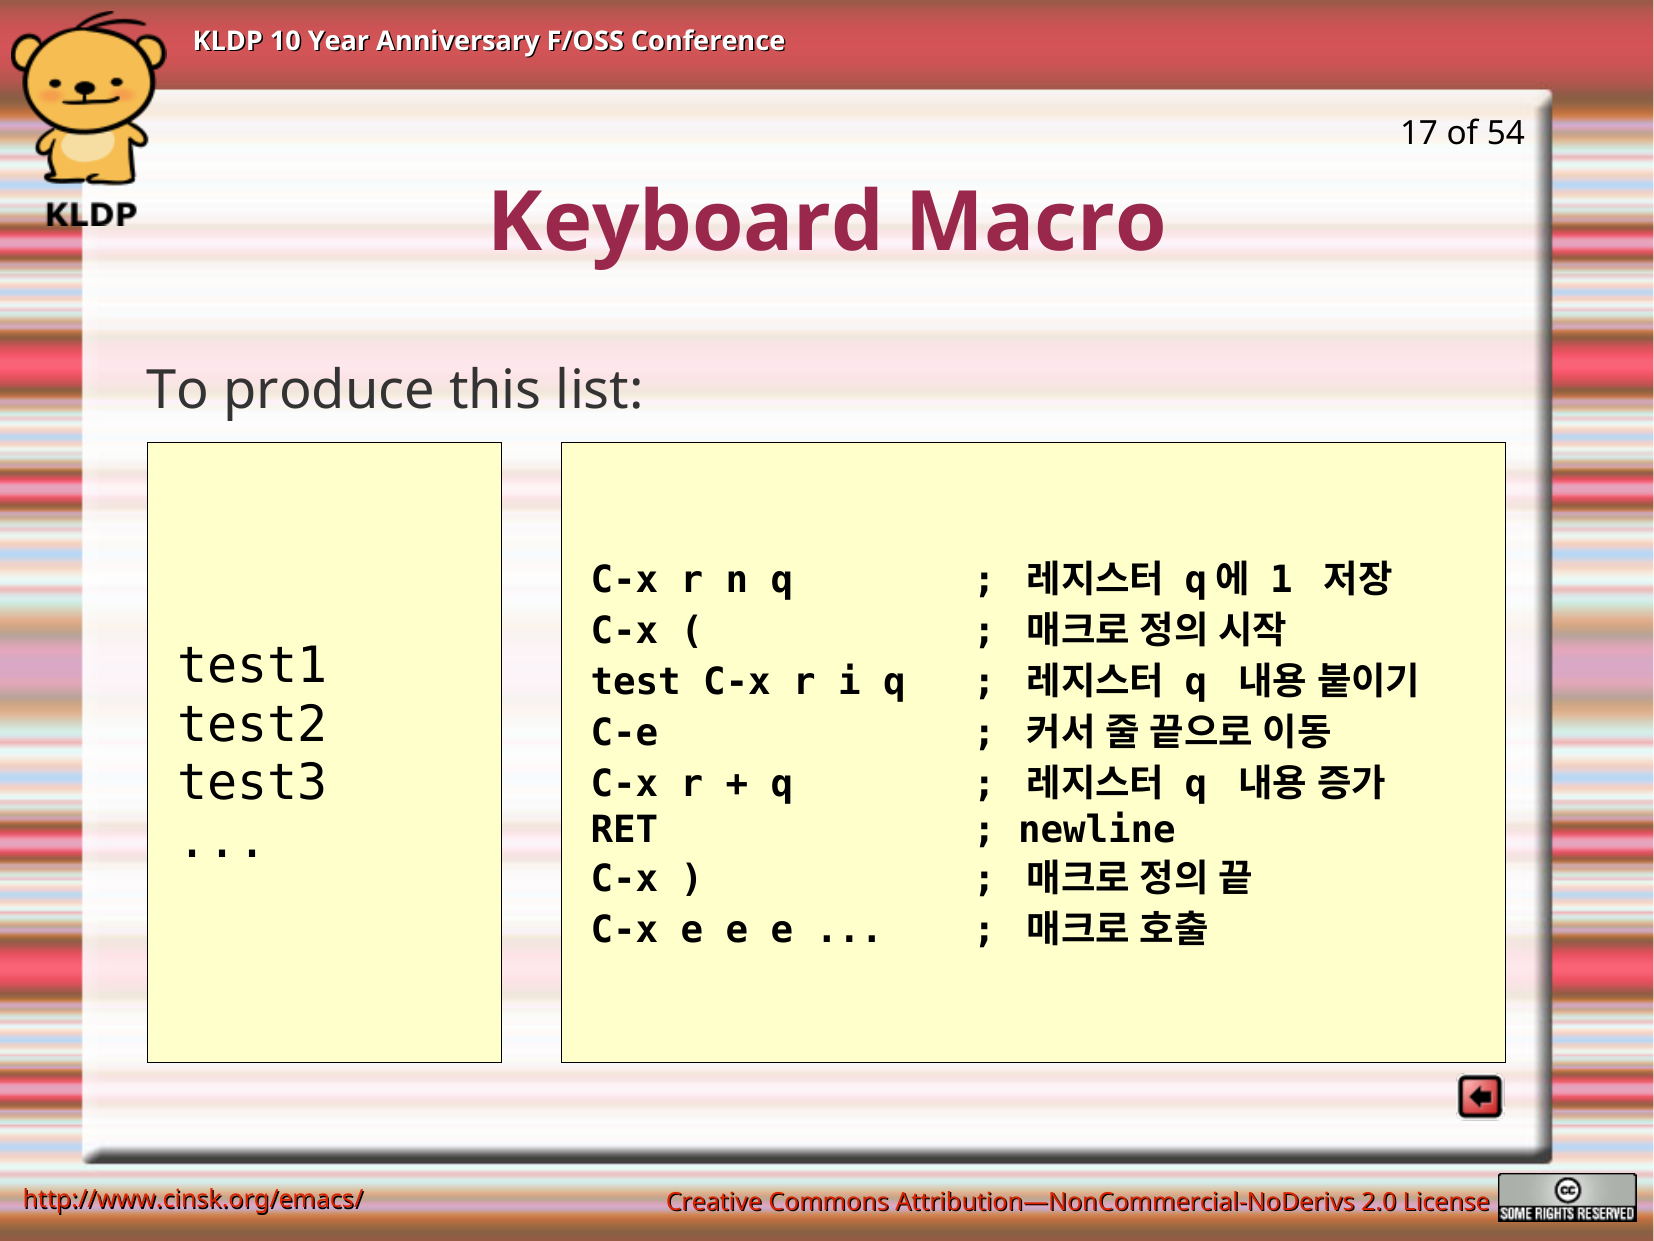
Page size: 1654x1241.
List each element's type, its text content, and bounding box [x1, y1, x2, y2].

picture [0, 0, 1654, 1241]
text_box C-x r n q ; 레지스터 q에 1 저장 C-x ( ; 매크로 정의 시작 test C-x r i q ; 레지스터 q 내용 붙이기 C-e ; 커서 줄 끝으로 이동 C-x r + q ; 레지스터 q 내용 증가 RET ; newline C-x ) ; 매크로 정의 끝 C-x e e e ... ; 매크로 호출 [561, 442, 1506, 1063]
list To produce this list: [134, 350, 809, 443]
title Keyboard Macro [121, 114, 1534, 322]
text_box test1 test2 test3 ... [147, 442, 502, 1063]
